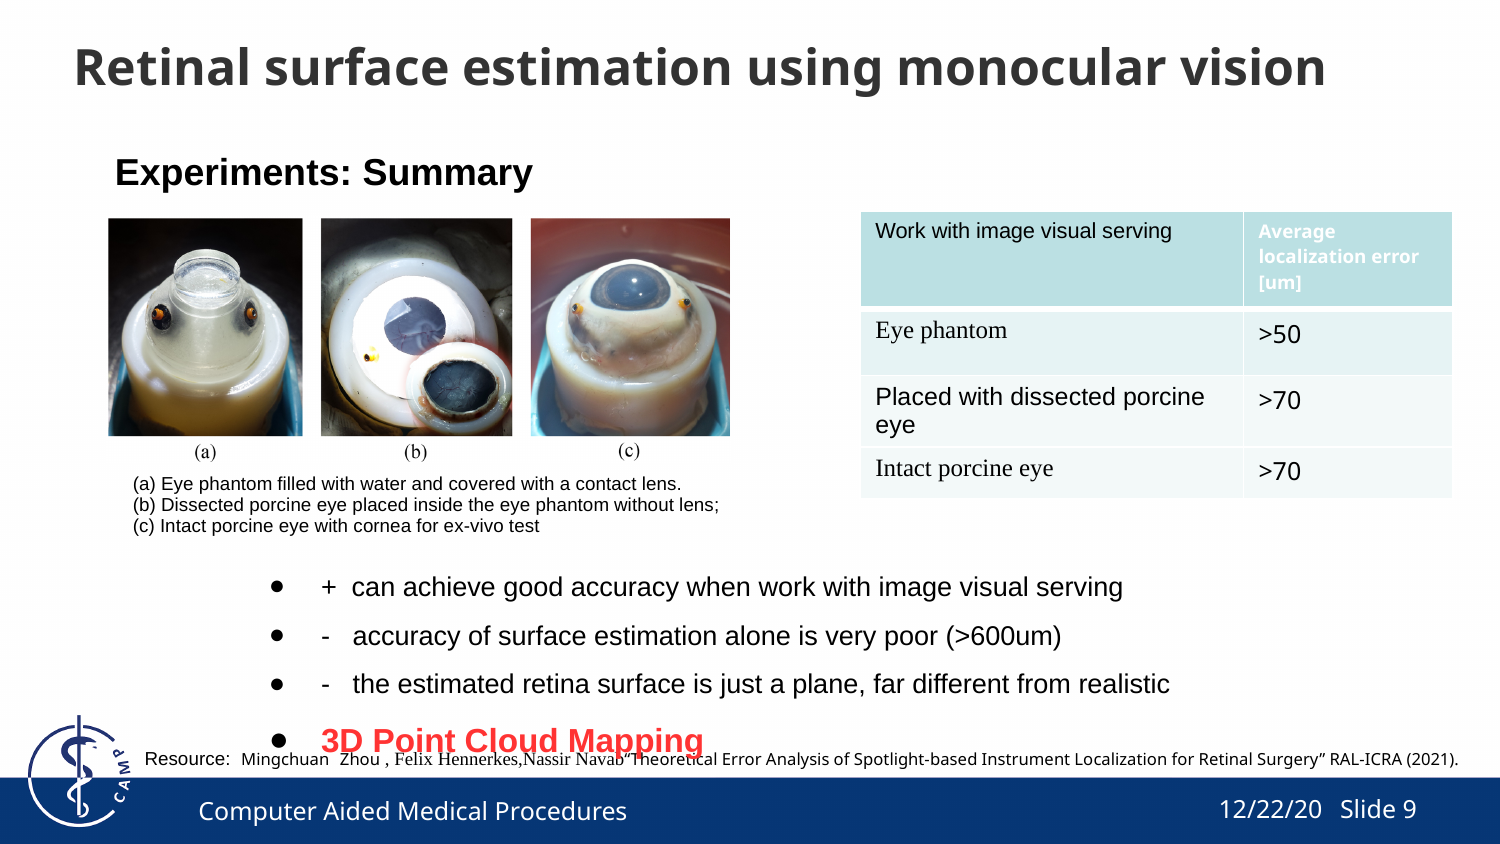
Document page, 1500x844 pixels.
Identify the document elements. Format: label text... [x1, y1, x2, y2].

footer Computer Aided Medical Procedures [183, 778, 800, 844]
picture [0, 0, 1500, 844]
table_header Work with image visual serving [861, 212, 1243, 306]
table_cell >50 [1244, 312, 1452, 375]
slide_number Slide <编号> [1325, 778, 1500, 844]
table_header Average localization error [um] [1244, 212, 1452, 306]
table_cell Placed with dissected porcine eye [861, 376, 1243, 446]
text_box Resource: Mingchuan Zhou , Felix Hennerkes,Nassir Navab“Theoretical Error Analysis of Spotlight-based Instrument Localization for Retinal Surgery” RAL-ICRA (2021). [129, 720, 277, 768]
slide_number 12/22/20 [800, 778, 1325, 844]
table_cell Intact porcine eye [861, 448, 1243, 498]
text_box (a) Eye phantom filled with water and covered with a contact lens. (b) Dissected porcine eye placed inside the eye phantom without lens; (c) Intact porcine eye with cornea for ex-vivo test [118, 466, 756, 545]
table_cell Eye phantom [861, 312, 1243, 375]
text_box Experiments: Summary [100, 140, 585, 198]
table_cell >70 [1244, 448, 1452, 498]
text_box + can achieve good accuracy when work with image visual serving - accuracy of surface estimation alone is very poor (>600um) - the estimated retina surface is just a plane, far different from realistic 3D Point Cloud Mapping [246, 552, 1500, 762]
title Retinal surface estimation using monocular vision [58, 28, 1438, 104]
table_cell >70 [1244, 376, 1452, 446]
